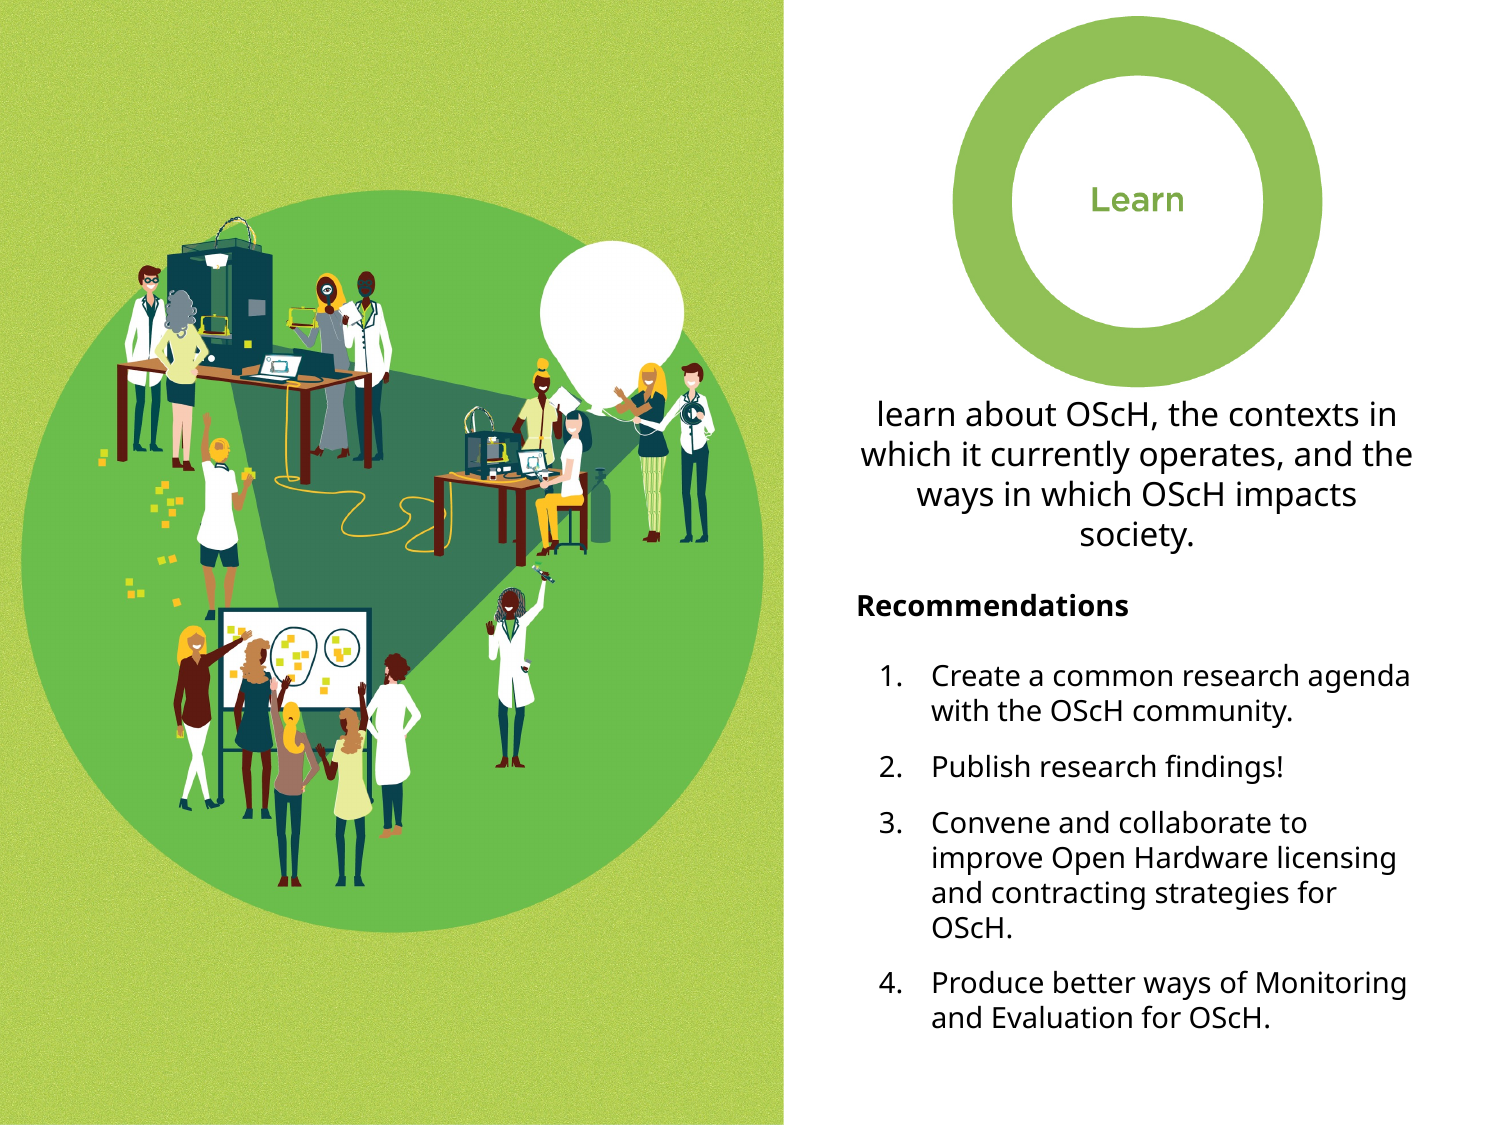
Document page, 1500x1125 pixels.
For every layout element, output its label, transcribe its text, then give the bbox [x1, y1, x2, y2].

picture [939, 0, 1336, 377]
text_box learn about OScH, the contexts in which it currently operates, and the ways in which OScH impacts society. Recommendations Create a common research agenda with the OScH community. Publish research findings! Convene and collaborate to improve Open Hardware licensing and contracting strategies for OScH. Produce better ways of Monitoring and Evaluation for OScH. [840, 377, 1434, 1076]
picture [0, 0, 784, 1125]
